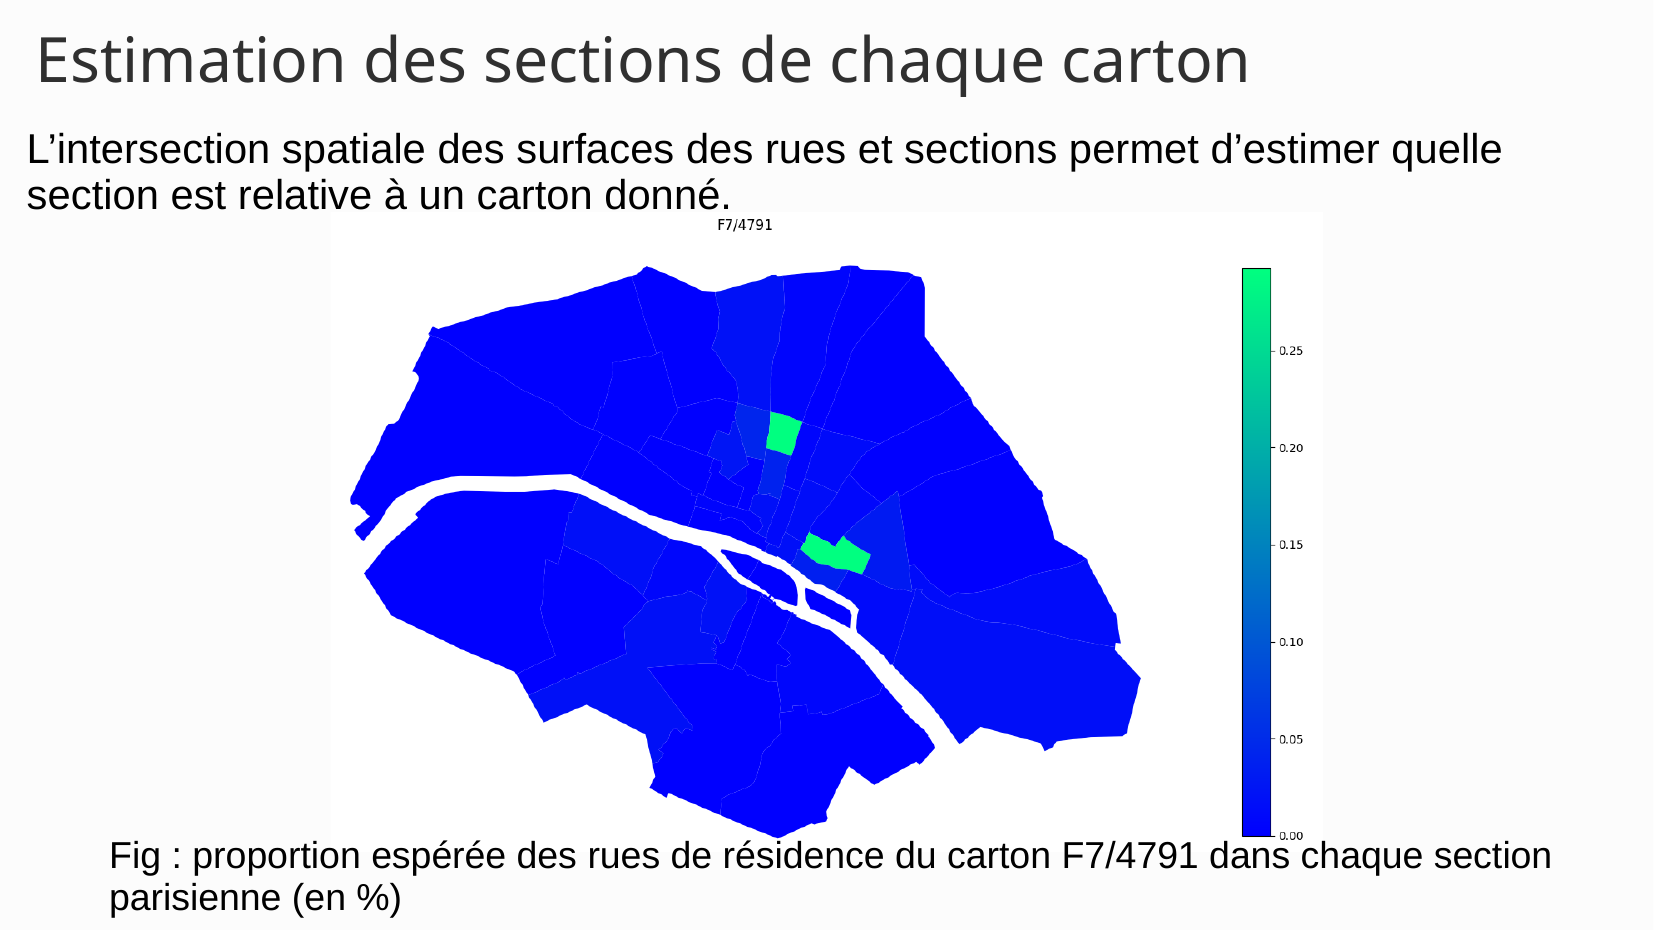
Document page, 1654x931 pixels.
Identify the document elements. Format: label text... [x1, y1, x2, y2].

title Estimation des sections de chaque carton [35, 10, 1619, 107]
picture [330, 226, 1323, 826]
text_box L’intersection spatiale des surfaces des rues et sections permet d’estimer quelle section est relative à un carton donné. [11, 118, 1654, 226]
text_box Fig : proportion espérée des rues de résidence du carton F7/4791 dans chaque section parisienne (en %) [94, 826, 1583, 926]
